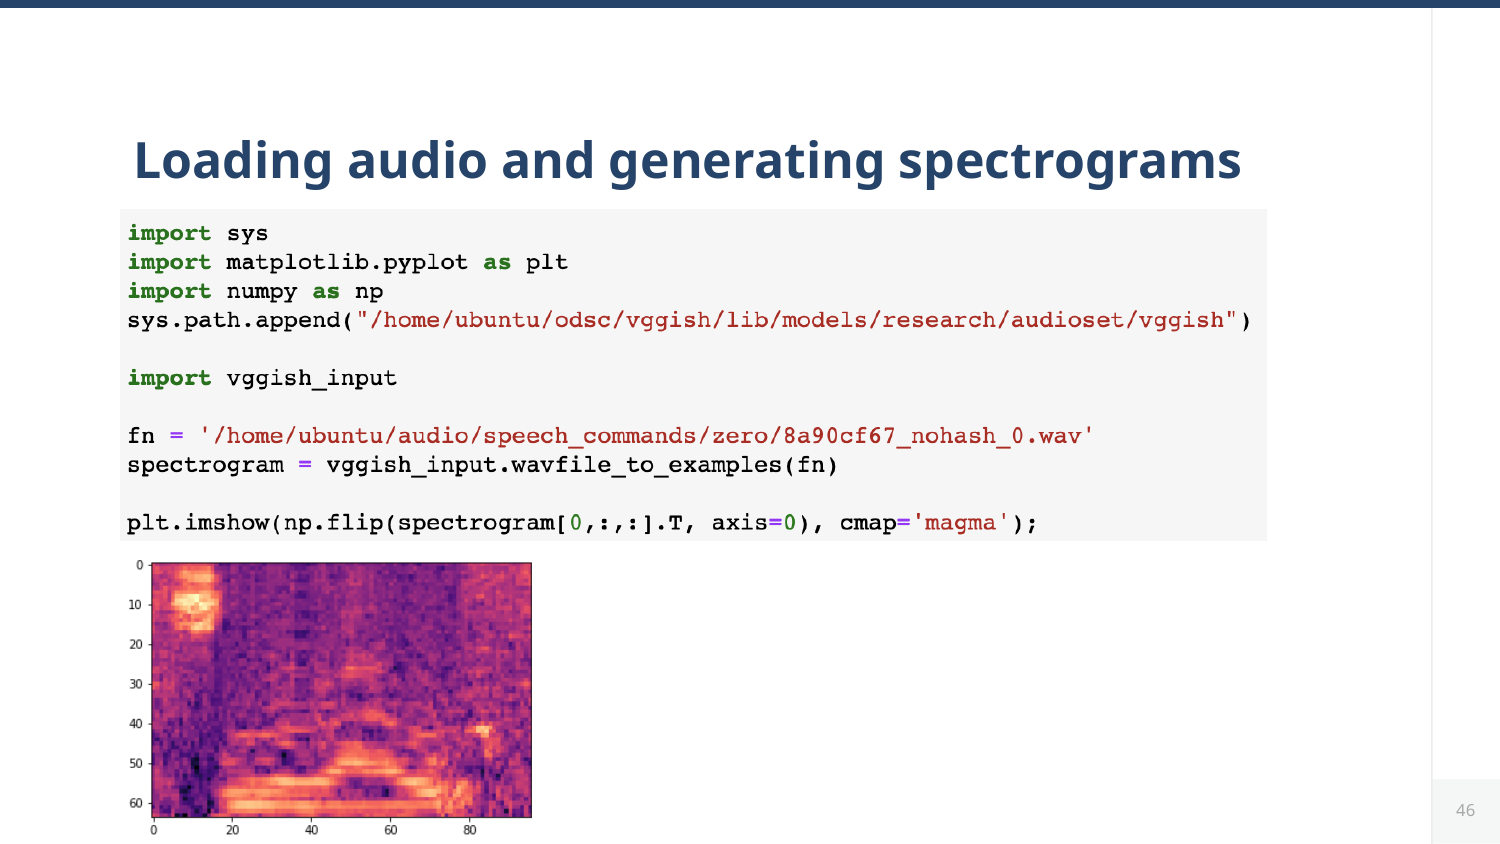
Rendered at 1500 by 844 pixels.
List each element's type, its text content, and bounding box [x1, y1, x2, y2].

picture [120, 209, 1267, 541]
title Loading audio and generating spectrograms [118, 113, 1432, 391]
picture [120, 552, 539, 844]
slide_number <number> [1400, 779, 1491, 844]
